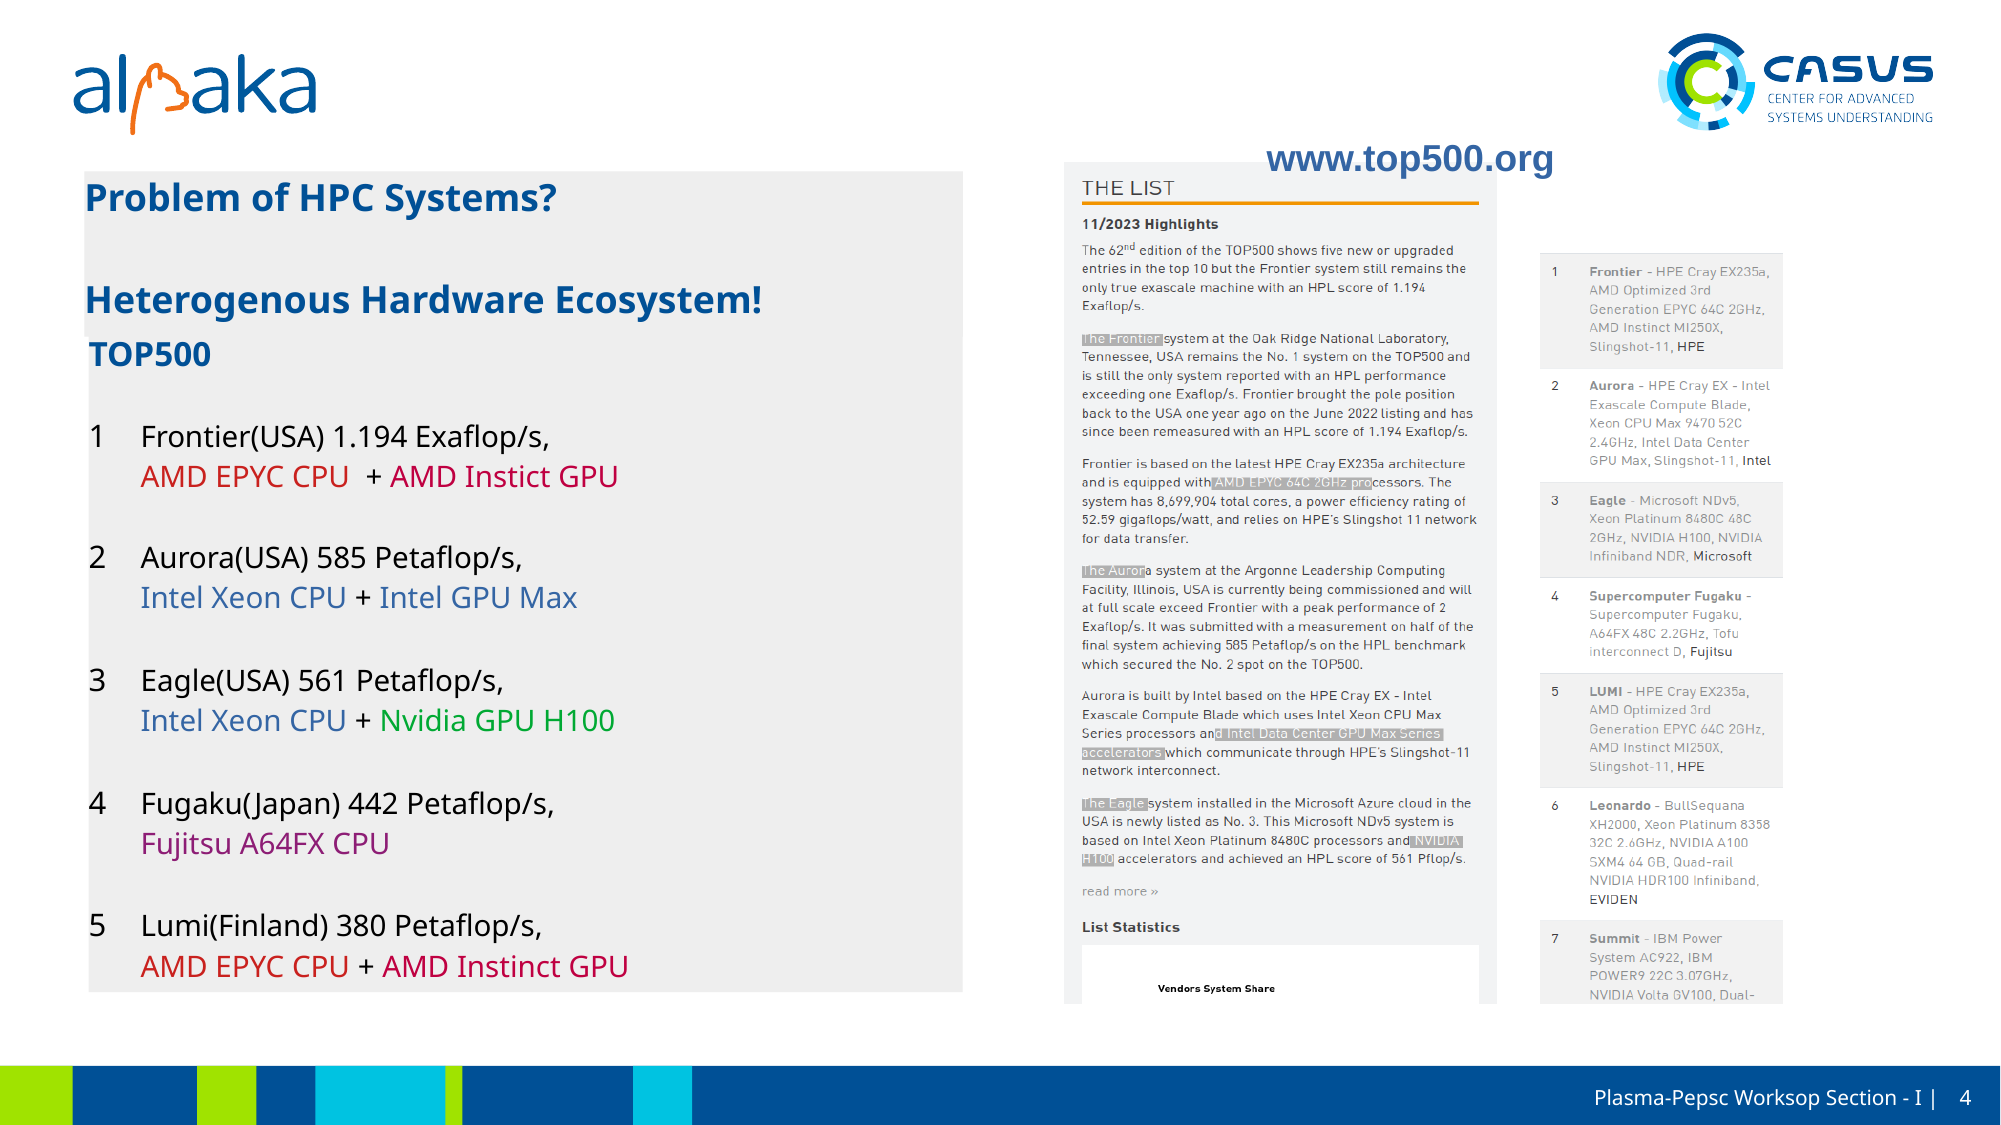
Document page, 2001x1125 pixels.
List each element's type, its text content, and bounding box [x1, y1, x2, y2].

list TOP500 Frontier(USA) 1.194 Exaflop/s, AMD EPYC CPU + AMD Instict GPU Aurora(USA) 585 Petaflop/s, Intel Xeon CPU + Intel GPU Max Eagle(USA) 561 Petaflop/s, Intel Xeon CPU + Nvidia GPU H100 Fugaku(Japan) 442 Petaflop/s, Fujitsu A64FX CPU Lumi(Finland) 380 Petaflop/s, AMD EPYC CPU + AMD Instinct GPU [88, 330, 963, 993]
text_box www.top500.org [1251, 129, 1630, 229]
picture [72, 53, 317, 136]
picture [1658, 33, 1933, 131]
picture [1022, 162, 1843, 1004]
list Problem of HPC Systems? Heterogenous Hardware Ecosystem! [84, 171, 963, 337]
